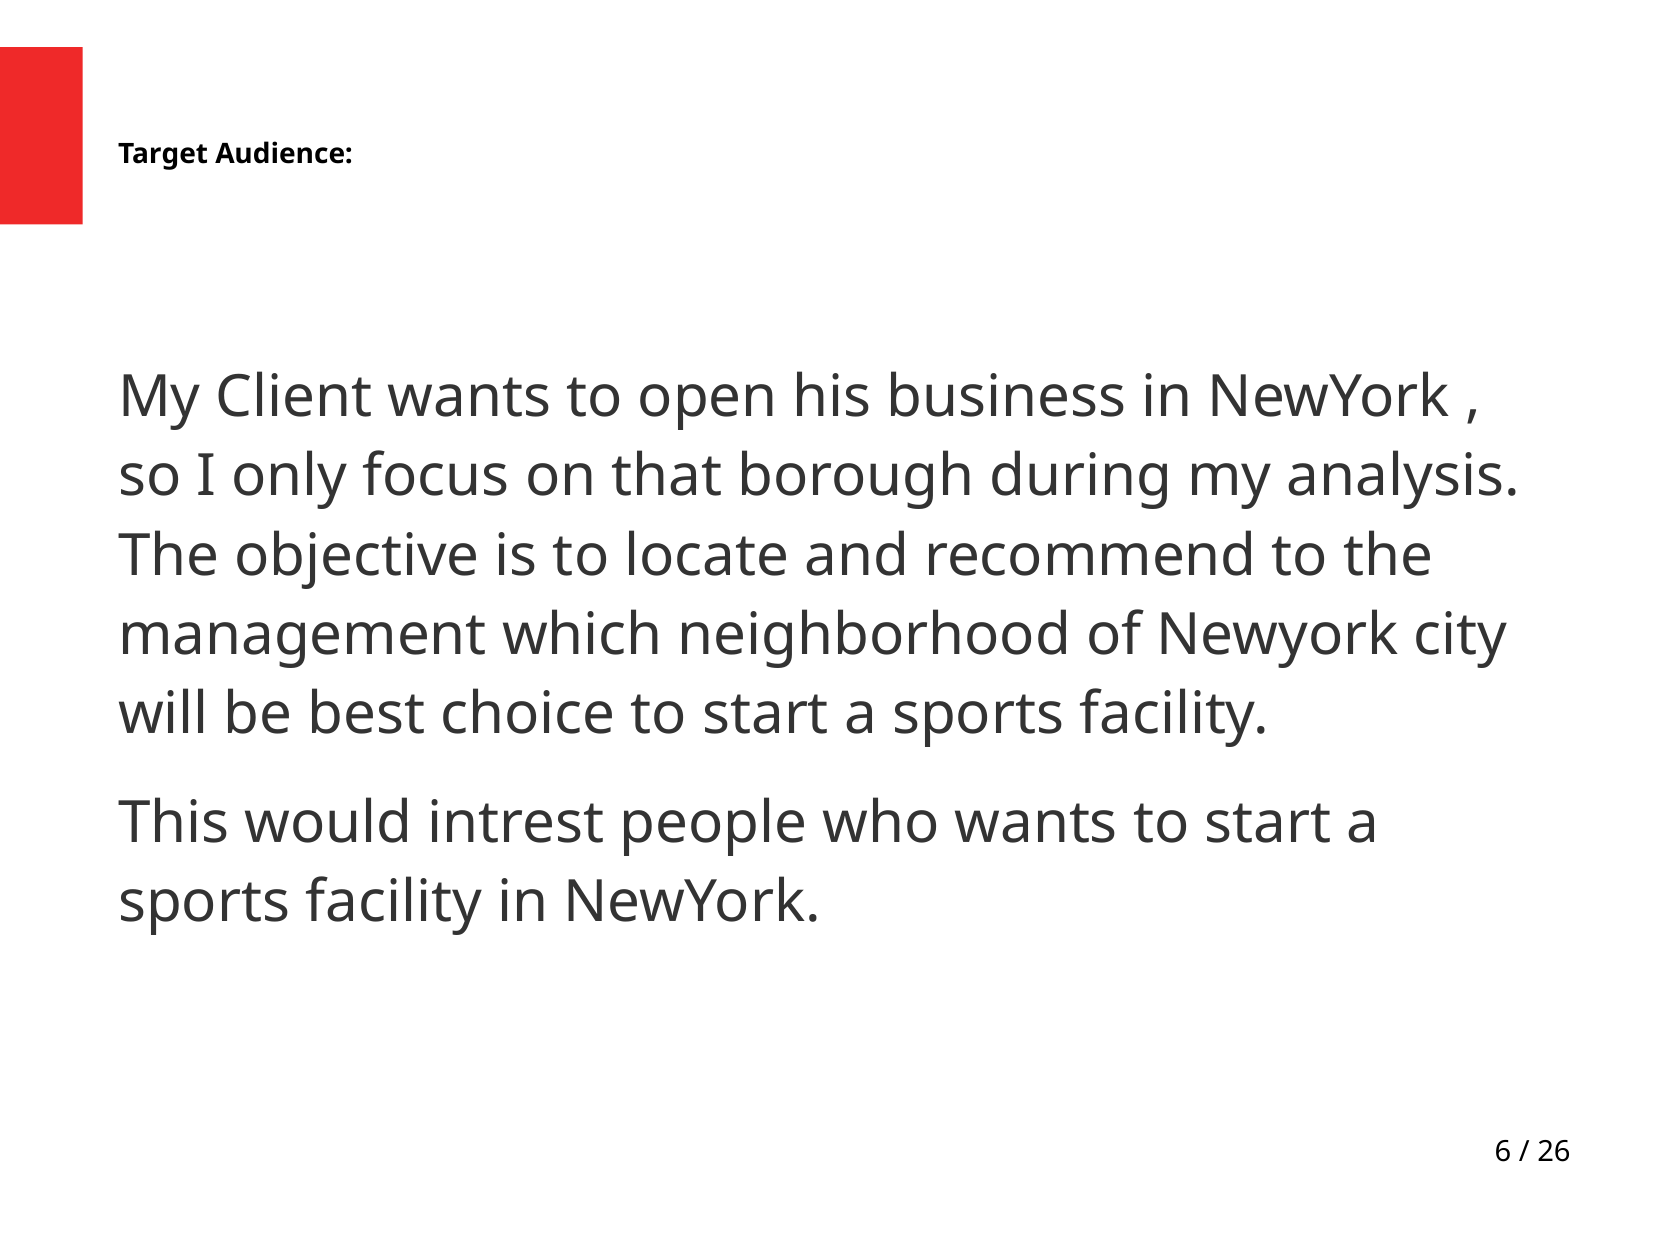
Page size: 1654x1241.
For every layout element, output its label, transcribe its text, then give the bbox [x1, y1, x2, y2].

list My Client wants to open his business in NewYork , so I only focus on that borough during my analysis. The objective is to locate and recommend to the management which neighborhood of Newyork city will be best choice to start a sports facility. This would intrest people who wants to start a sports facility in NewYork. [118, 354, 1536, 1074]
title Target Audience: [118, 49, 1571, 257]
